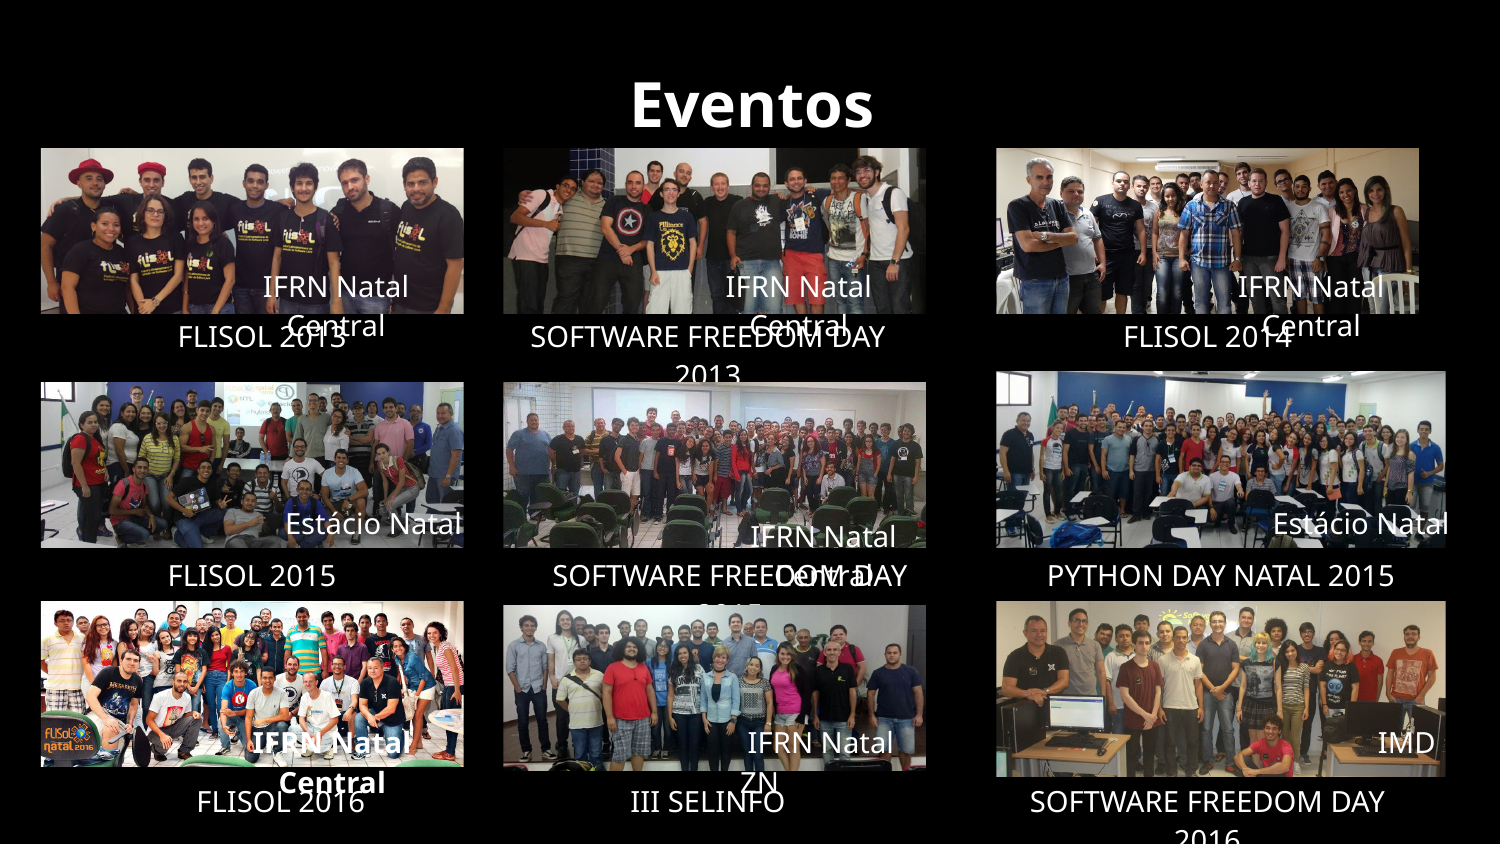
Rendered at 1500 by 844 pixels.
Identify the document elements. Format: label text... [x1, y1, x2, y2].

text_box SOFTWARE FREEDOM DAY 2016 [1002, 765, 1413, 825]
text_box SOFTWARE FREEDOM DAY 2015 [525, 539, 935, 599]
text_box Eventos [12, 0, 1492, 207]
text_box [996, 371, 1446, 548]
picture [0, 0, 1500, 844]
text_box IFRN Natal Central [667, 250, 931, 310]
text_box Estácio Natal [242, 488, 506, 547]
text_box Estácio Natal [1229, 488, 1493, 547]
text_box IFRN Natal Central [692, 500, 956, 560]
text_box IFRN Natal Central [200, 707, 464, 766]
text_box IMD [1362, 707, 1456, 766]
text_box [503, 382, 926, 548]
text_box PYTHON DAY NATAL 2015 [1016, 539, 1426, 599]
text_box [503, 148, 926, 300]
picture [1194, 832, 1203, 844]
text_box IFRN Natal ZN [725, 707, 922, 766]
text_box FLISOL 2015 [140, 539, 364, 599]
text_box [40, 148, 464, 314]
text_box IFRN Natal Central [1179, 250, 1443, 310]
text_box III SELINFO [503, 765, 913, 825]
text_box IFRN Natal Central [204, 250, 468, 310]
text_box SOFTWARE FREEDOM DAY 2013 [503, 300, 913, 360]
text_box [1413, 766, 1446, 777]
text_box [40, 601, 464, 767]
text_box [996, 601, 1446, 777]
text_box FLISOL 2014 [1096, 300, 1320, 360]
text_box [996, 148, 1419, 314]
text_box [1320, 310, 1419, 314]
text_box FLISOL 2016 [169, 765, 393, 825]
text_box [913, 310, 926, 314]
text_box [40, 382, 464, 548]
text_box [503, 605, 926, 771]
text_box FLISOL 2013 [150, 314, 374, 360]
